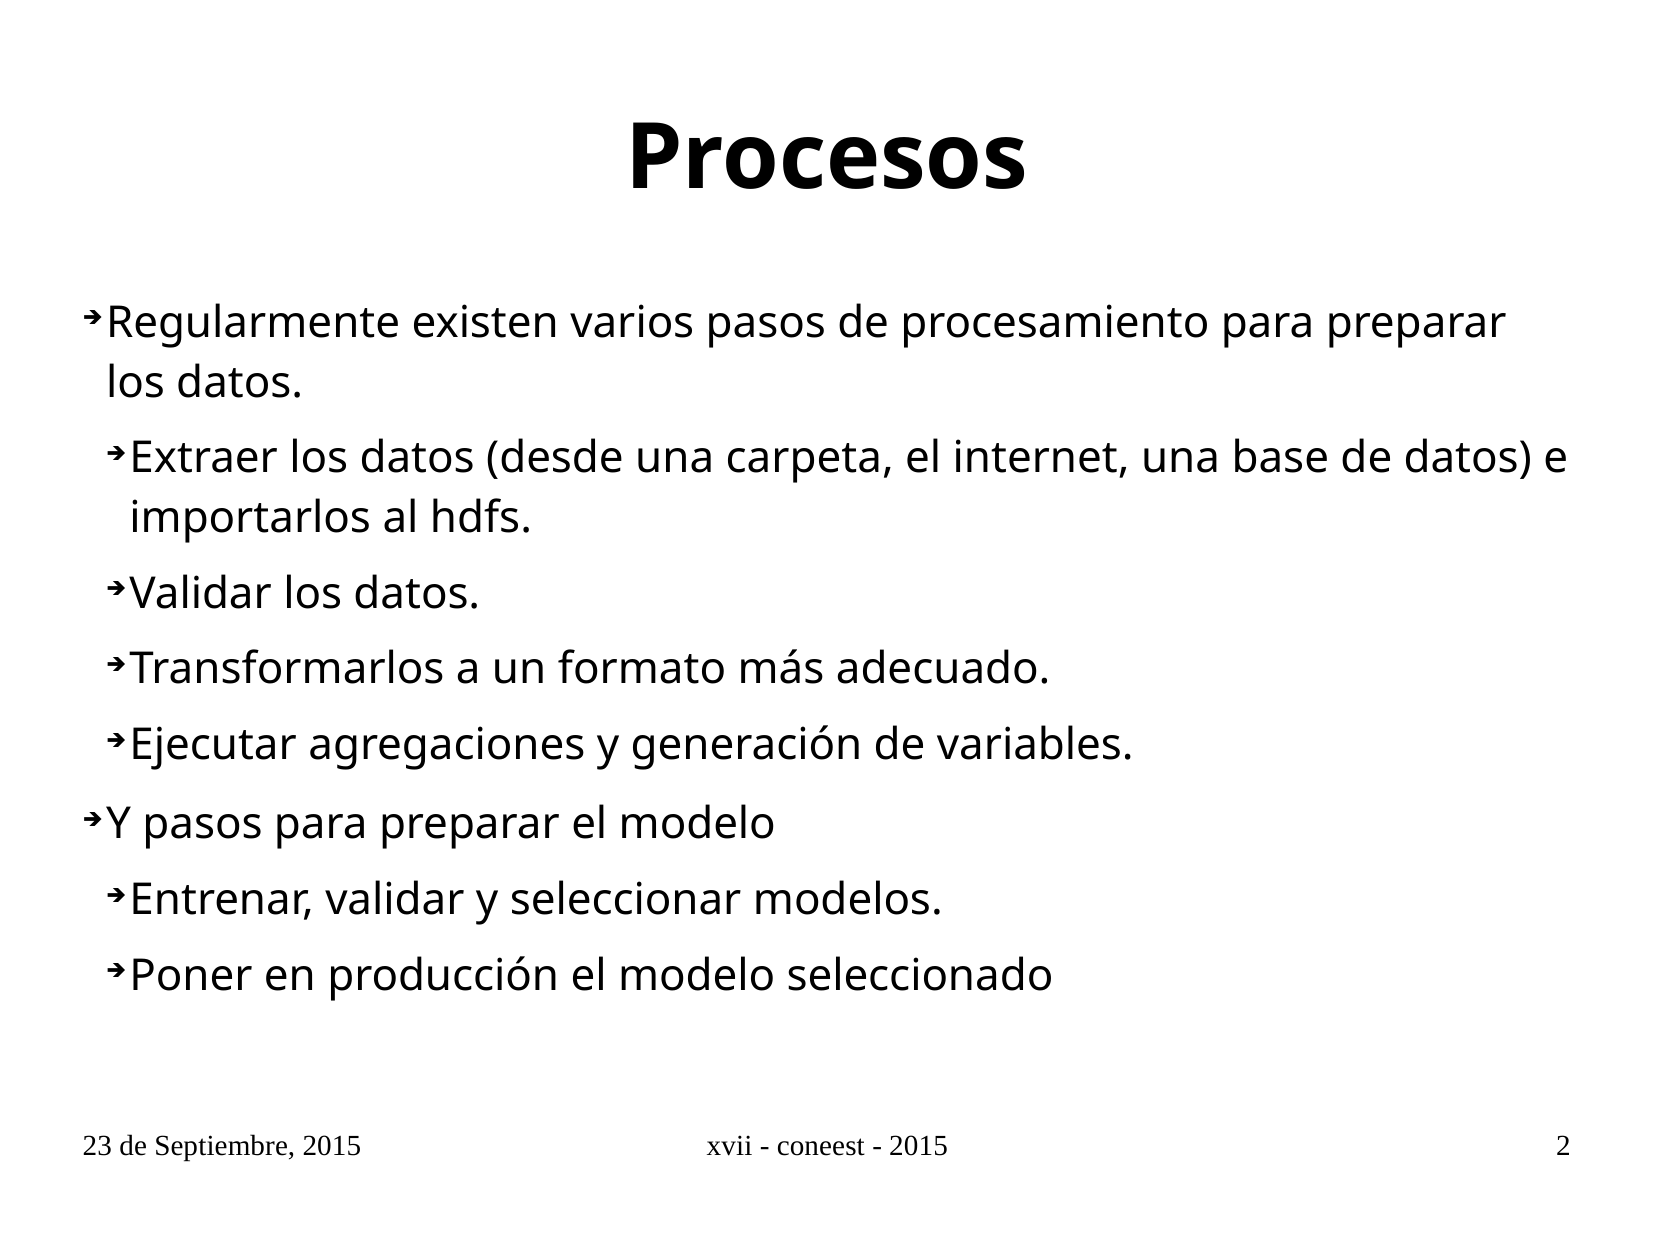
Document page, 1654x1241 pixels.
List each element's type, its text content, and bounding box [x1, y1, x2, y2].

title Procesos [82, 49, 1571, 257]
list Regularmente existen varios pasos de procesamiento para preparar los datos. Extraer los datos (desde una carpeta, el internet, una base de datos) e importarlos al hdfs. Validar los datos. Transformarlos a un formato más adecuado. Ejecutar agregaciones y generación de variables. Y pasos para preparar el modelo Entrenar, validar y seleccionar modelos. Poner en producción el modelo seleccionado [82, 290, 1571, 1010]
